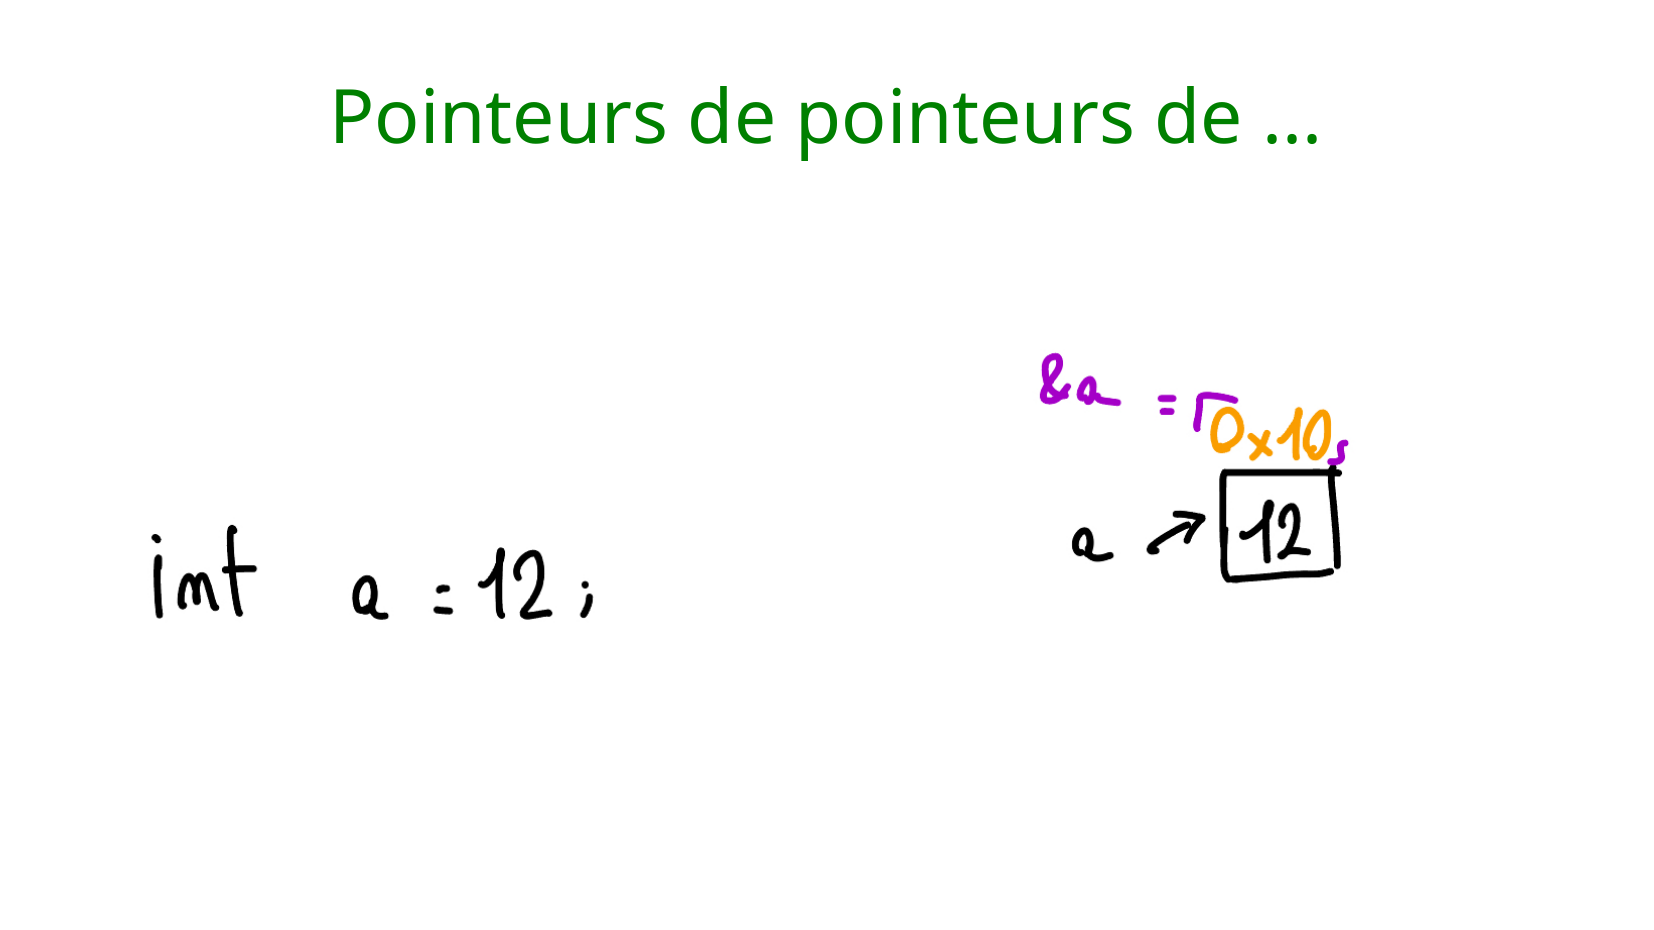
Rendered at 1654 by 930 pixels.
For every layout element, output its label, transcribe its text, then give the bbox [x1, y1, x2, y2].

title Pointeurs de pointeurs de ... [82, 37, 1571, 193]
picture [82, 324, 1477, 638]
